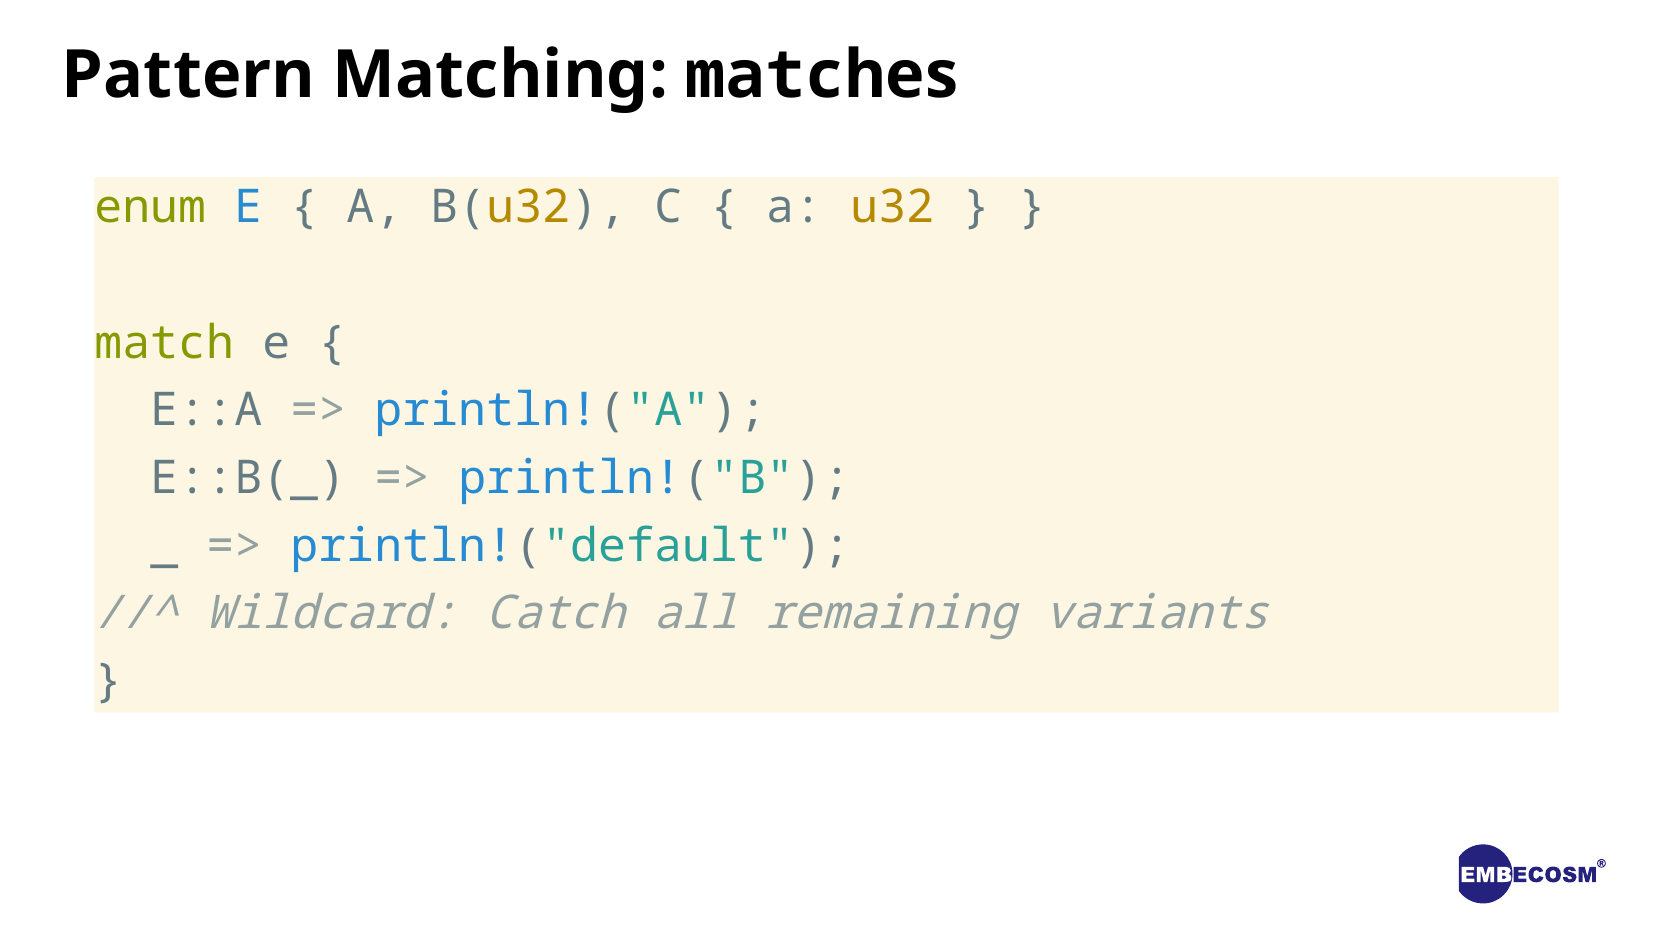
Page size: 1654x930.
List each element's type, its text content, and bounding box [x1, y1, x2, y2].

list enum E { A, B(u32), C { a: u32 } } match e { E::A => println!("A"); E::B(_) => println!("B"); _ => println!("default"); //^ Wildcard: Catch all remaining variants } [94, 177, 1559, 713]
title Pattern Matching: matches [47, 26, 1606, 178]
